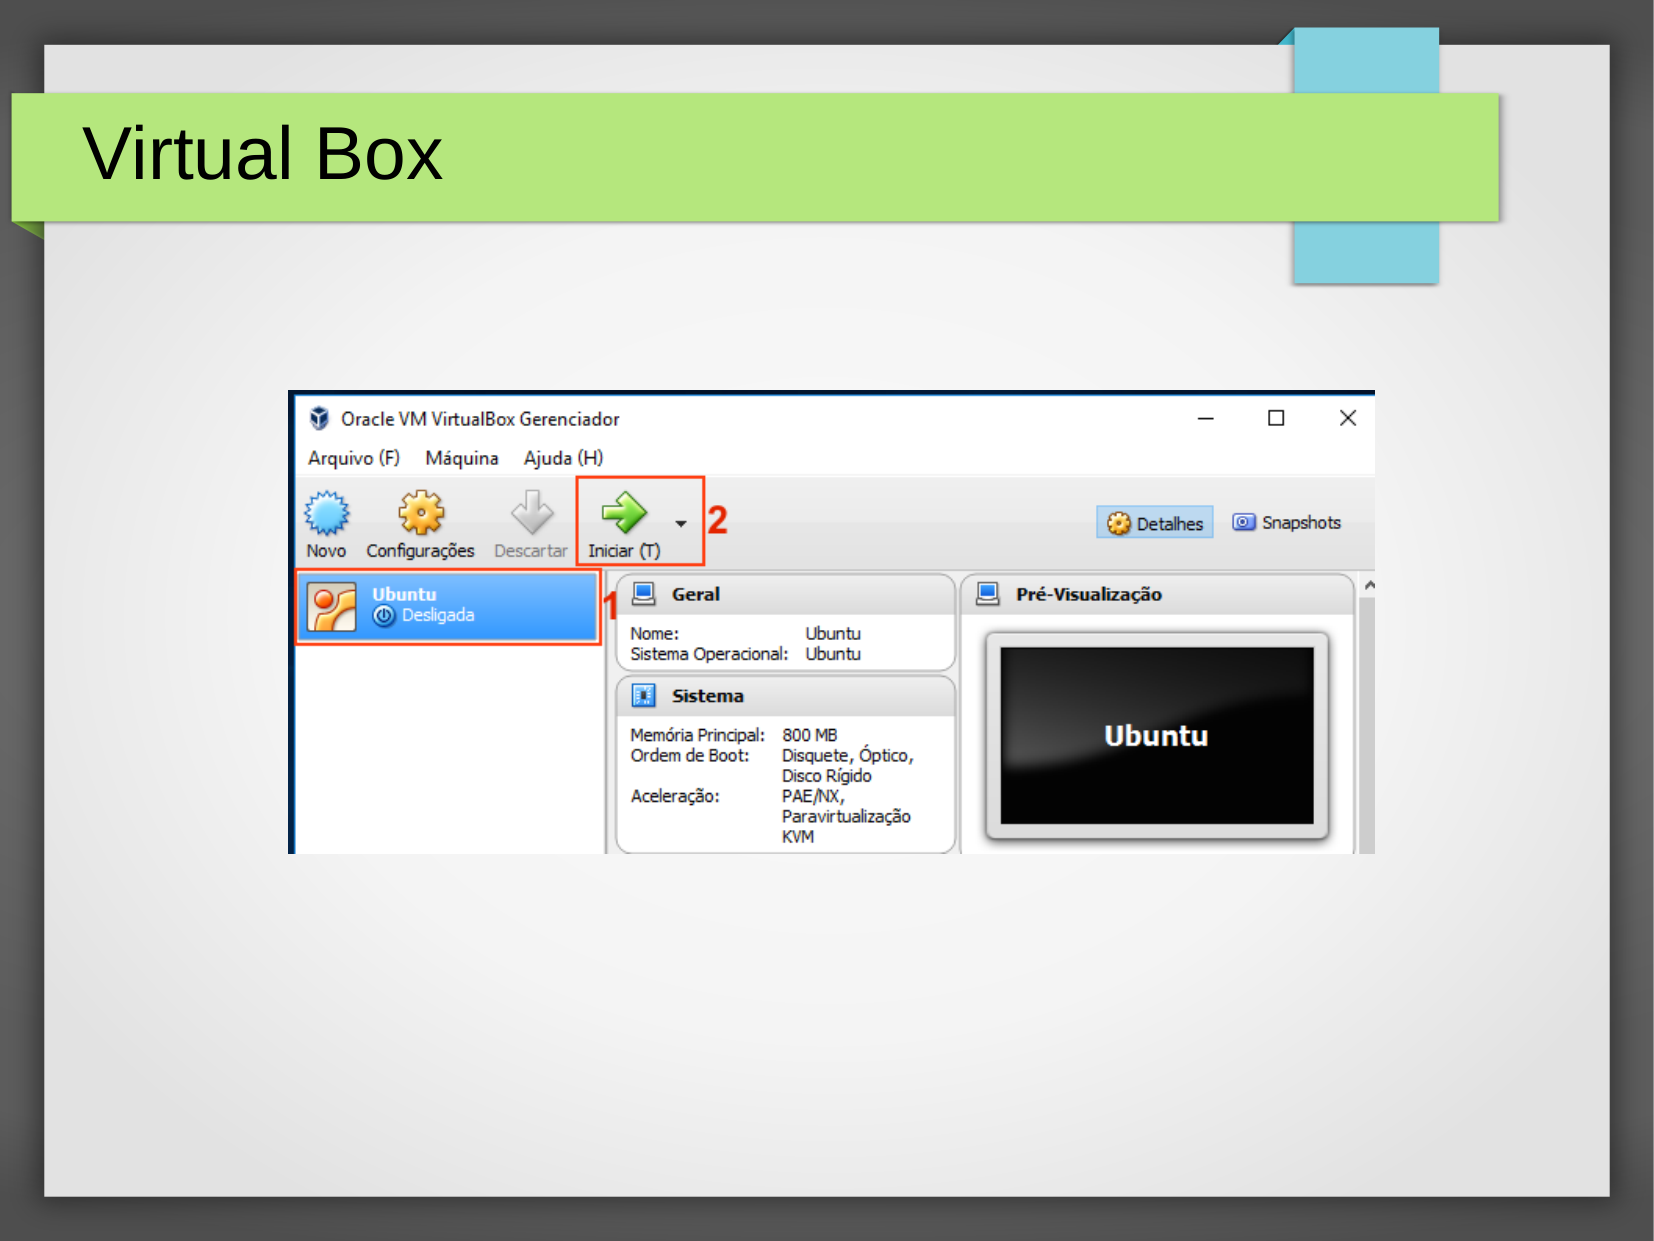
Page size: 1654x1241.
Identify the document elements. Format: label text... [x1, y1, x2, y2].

title Virtual Box [82, 94, 1264, 213]
picture [0, 0, 1654, 1241]
